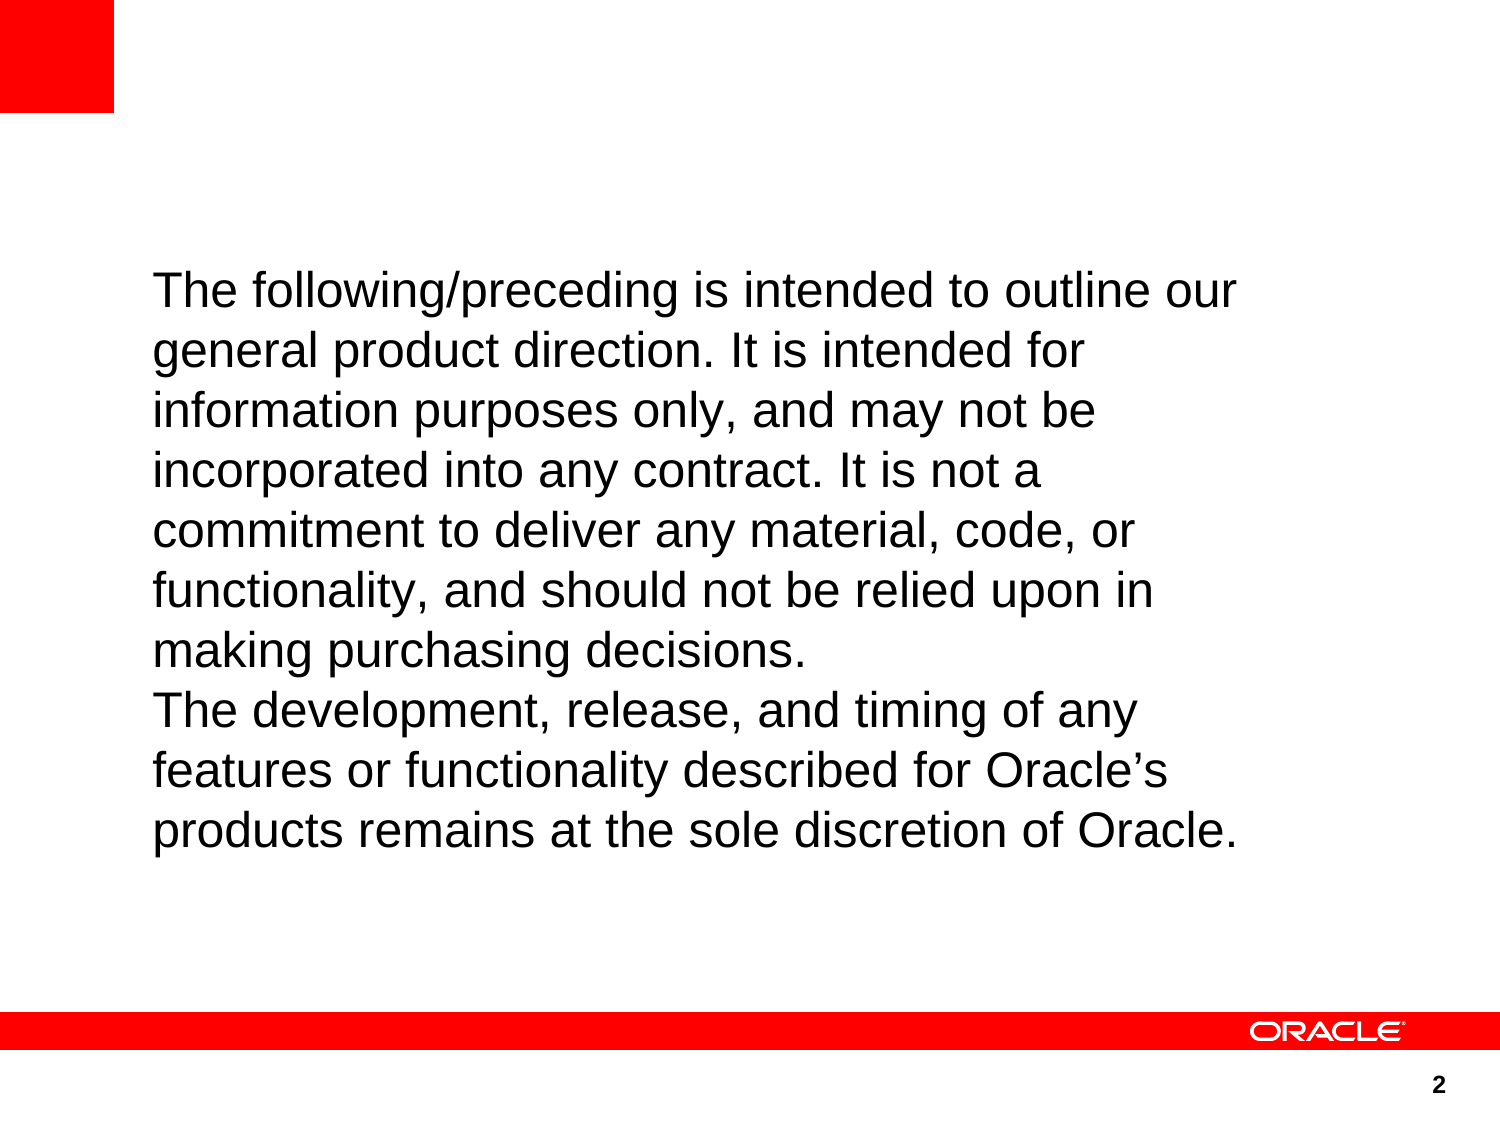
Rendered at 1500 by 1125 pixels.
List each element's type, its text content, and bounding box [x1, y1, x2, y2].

picture [0, 0, 114, 113]
text_box The following/preceding is intended to outline our general product direction. It is intended for information purposes only, and may not be incorporated into any contract. It is not a commitment to deliver any material, code, or functionality, and should not be relied upon in making purchasing decisions. The development, release, and timing of any features or functionality described for Oracle’s products remains at the sole discretion of Oracle. [137, 249, 1338, 866]
picture [0, 1012, 1500, 1050]
